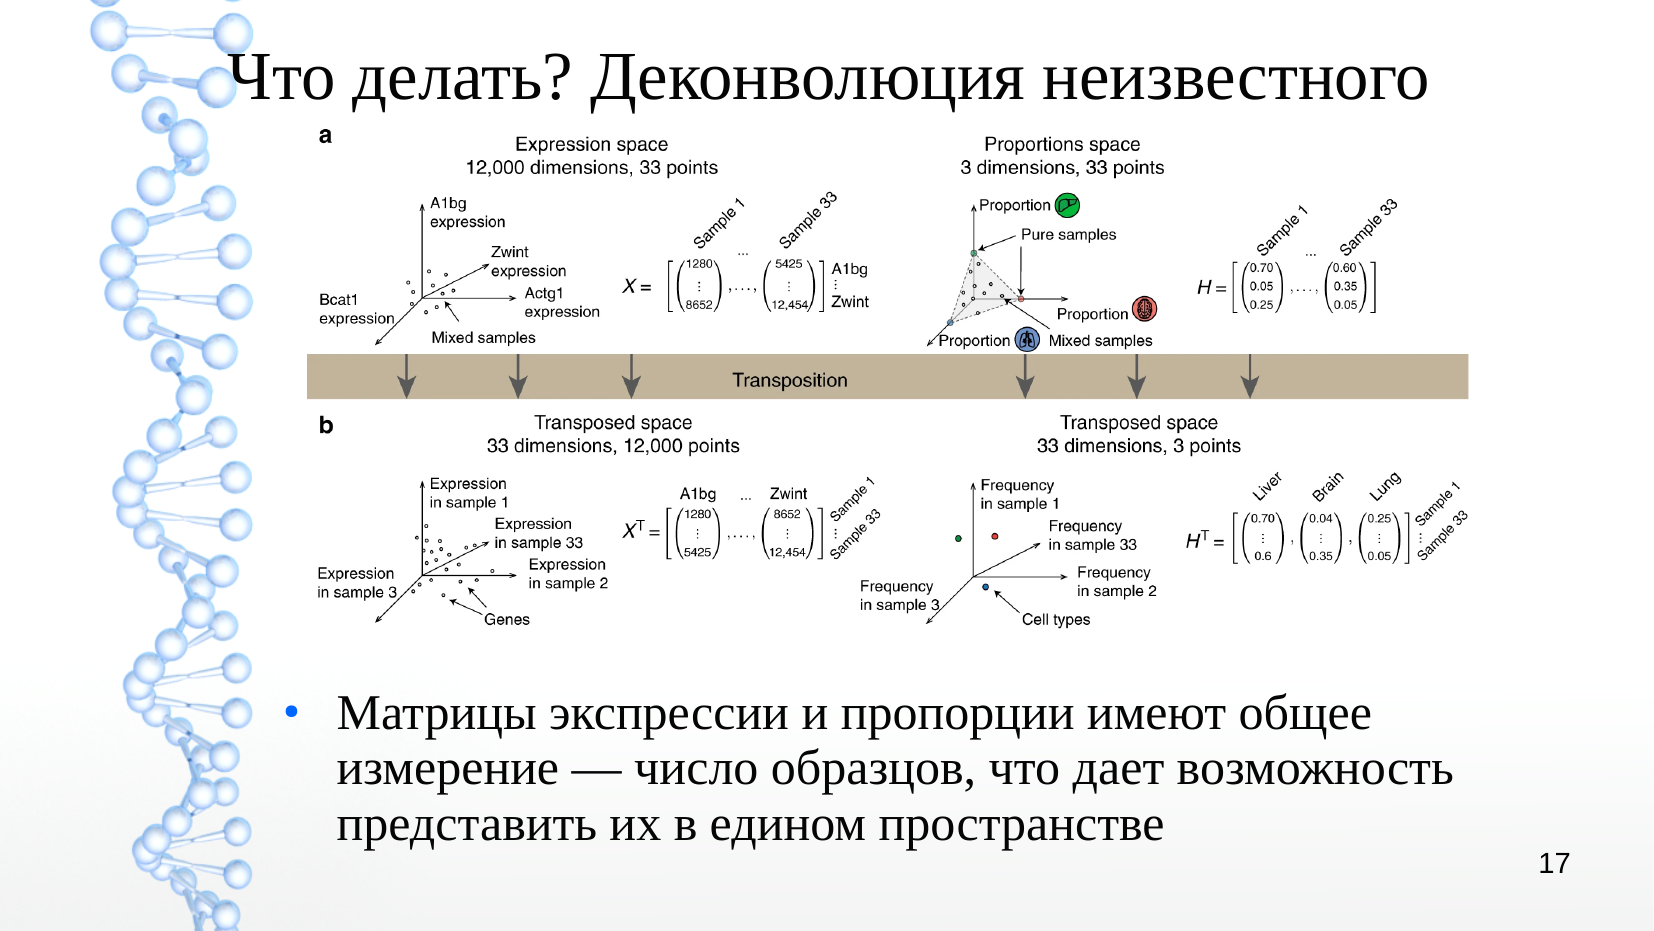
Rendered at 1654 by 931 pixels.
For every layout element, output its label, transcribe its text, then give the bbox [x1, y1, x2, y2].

list Матрицы экспрессии и пропорции имеют общее измерение — число образцов, что дает возможность представить их в едином пространстве [265, 685, 1524, 886]
title Что делать? Деконволюция неизвестного [165, 0, 1495, 154]
picture [0, 0, 1654, 931]
